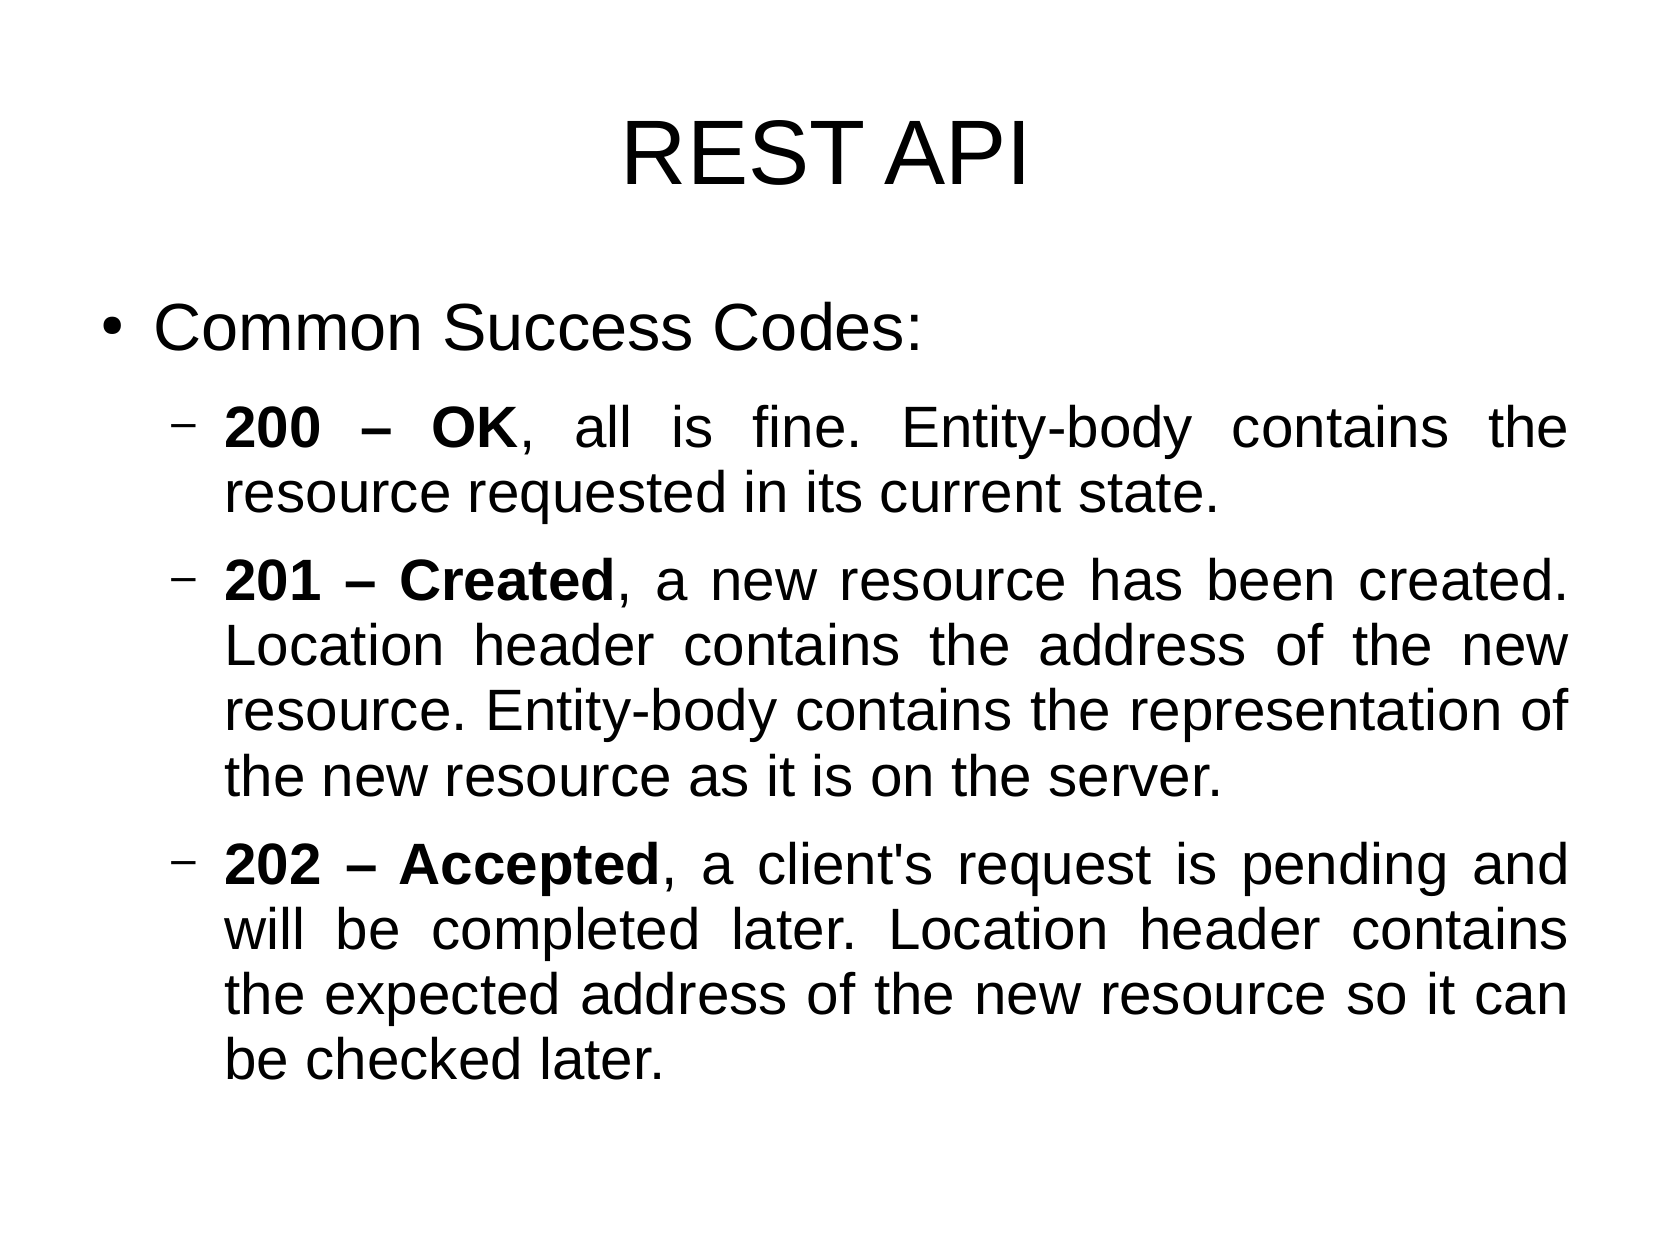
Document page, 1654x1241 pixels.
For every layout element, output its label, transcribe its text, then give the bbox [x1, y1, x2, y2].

list Common Success Codes: 200 – OK, all is fine. Entity-body contains the resource requested in its current state. 201 – Created, a new resource has been created. Location header contains the address of the new resource. Entity-body contains the representation of the new resource as it is on the server. 202 – Accepted, a client's request is pending and will be completed later. Location header contains the expected address of the new resource so it can be checked later. [82, 290, 1571, 1010]
title REST API [82, 49, 1571, 257]
